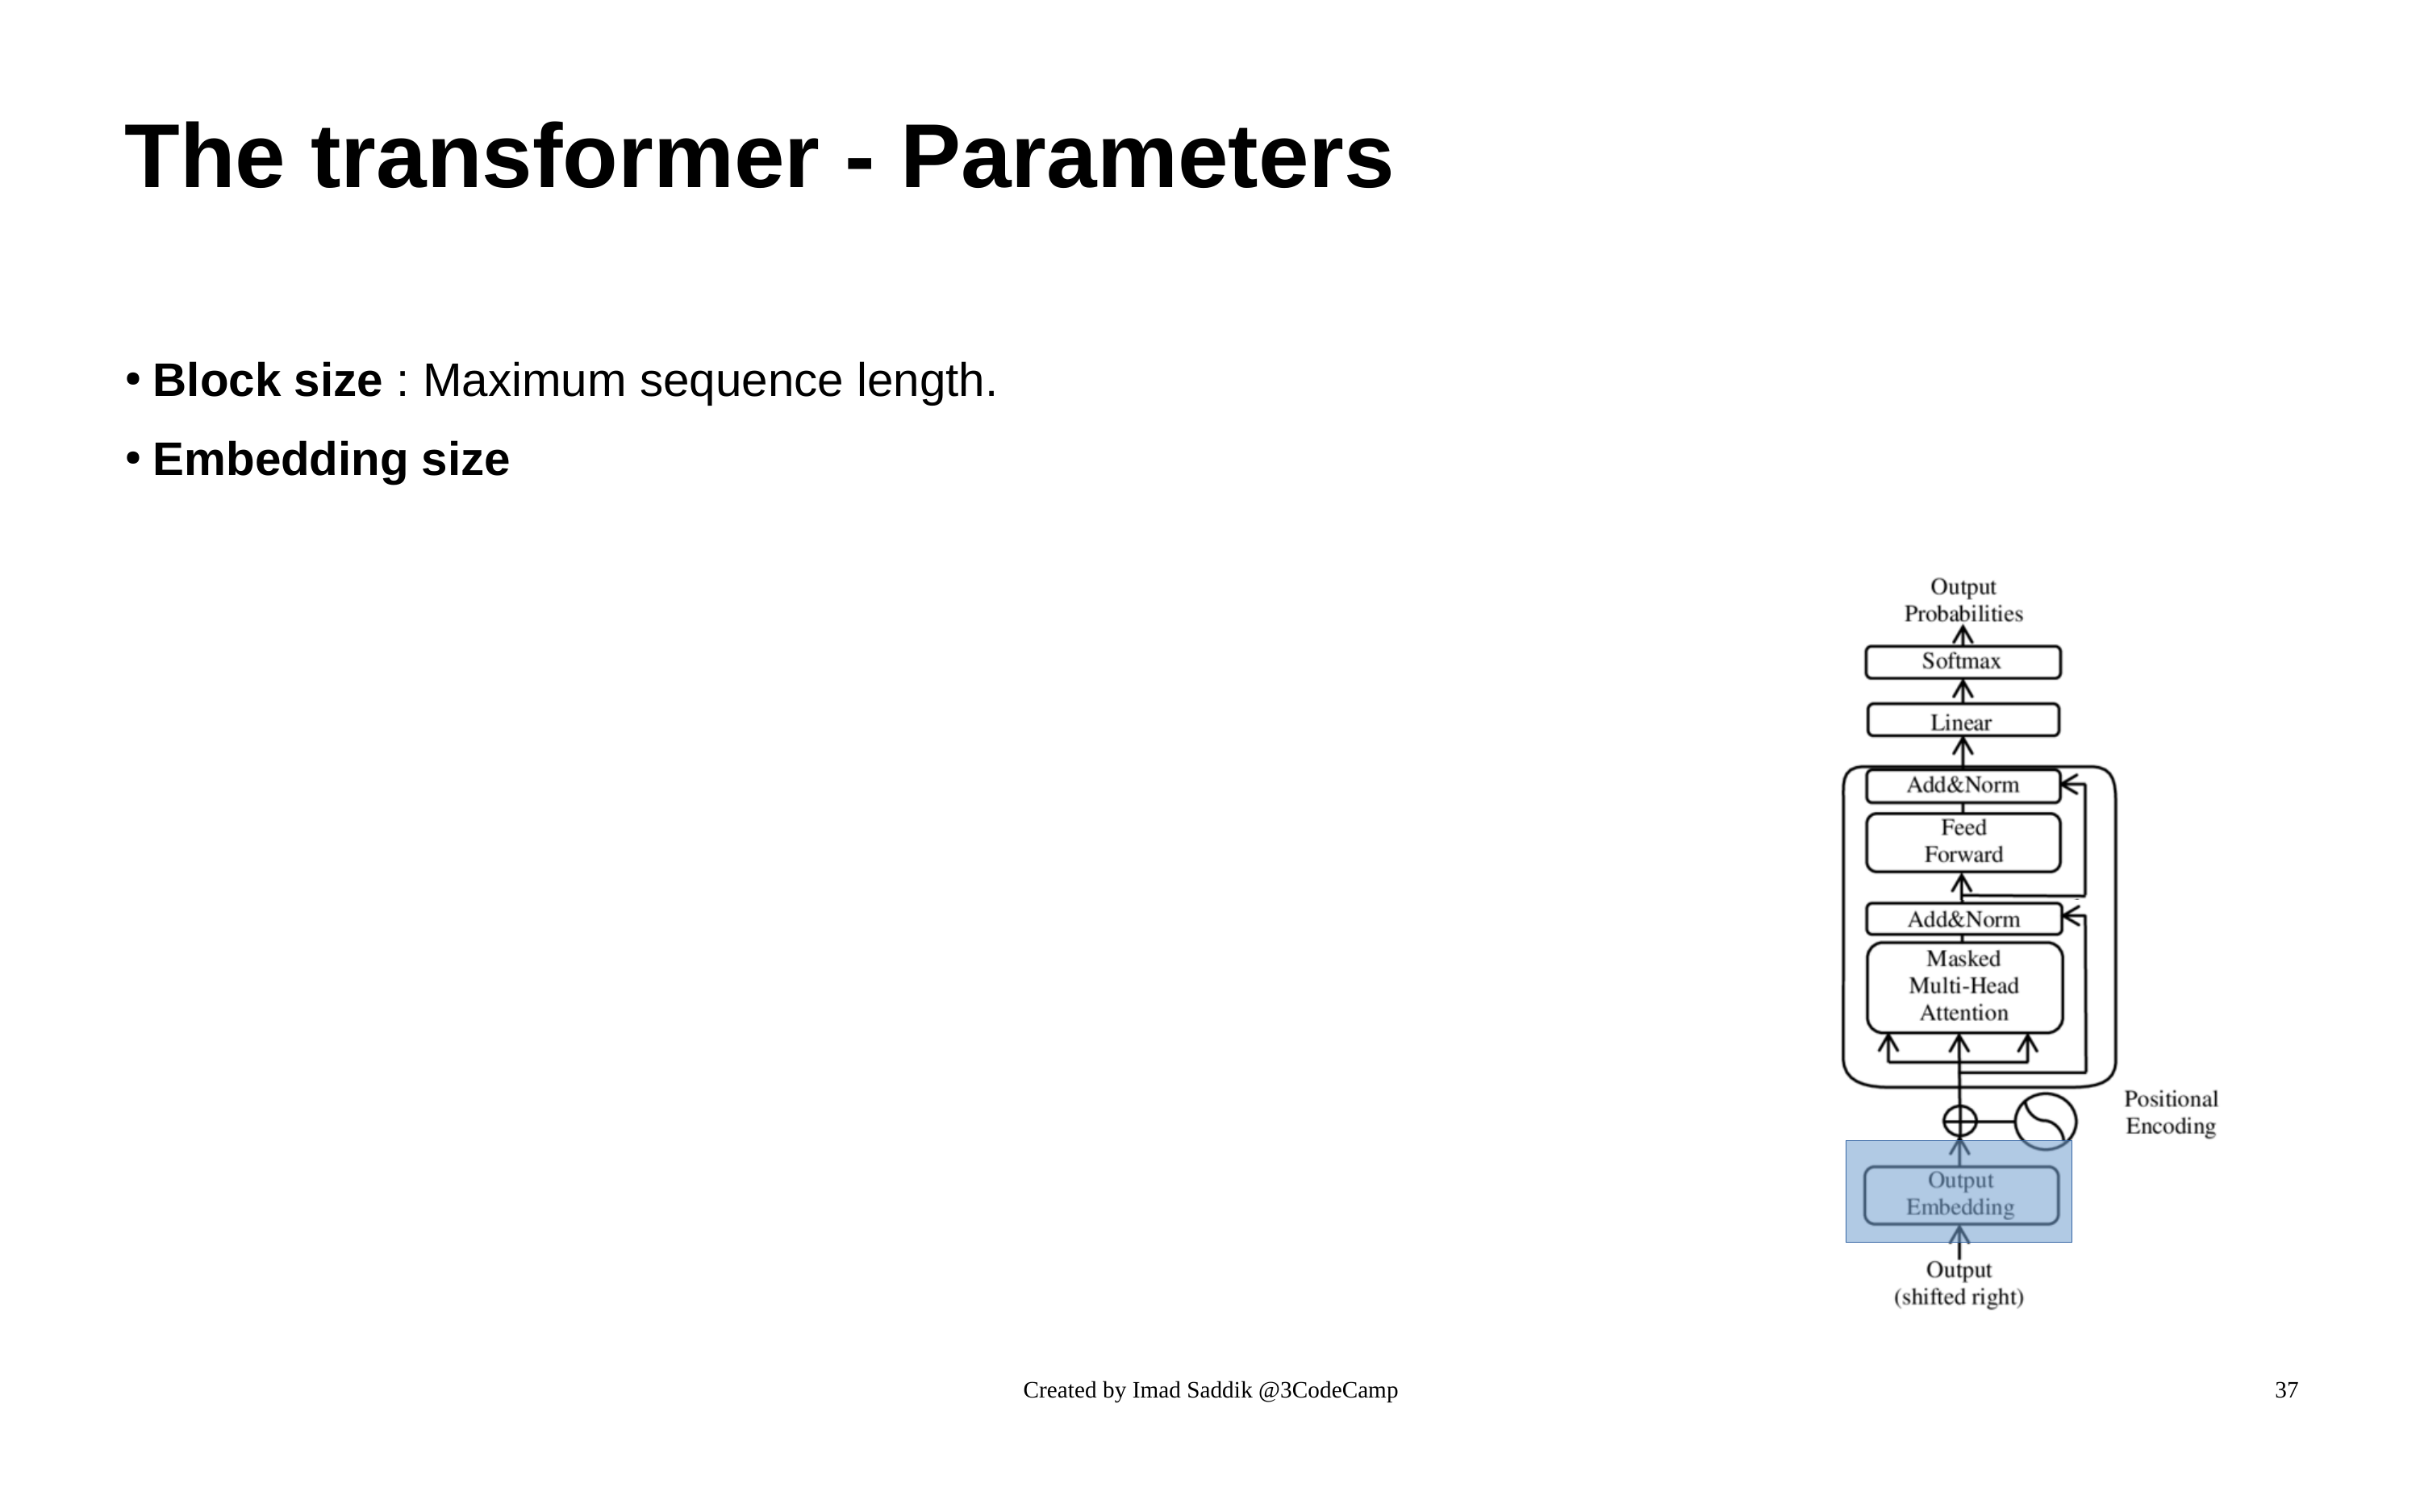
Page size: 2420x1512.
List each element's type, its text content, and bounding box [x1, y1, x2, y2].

text_box [1846, 1140, 2072, 1243]
text_box The transformer - Parameters [112, 61, 1664, 251]
text_box Block size : Maximum sequence length. Embedding size [112, 322, 1906, 492]
picture [1815, 562, 2299, 1331]
